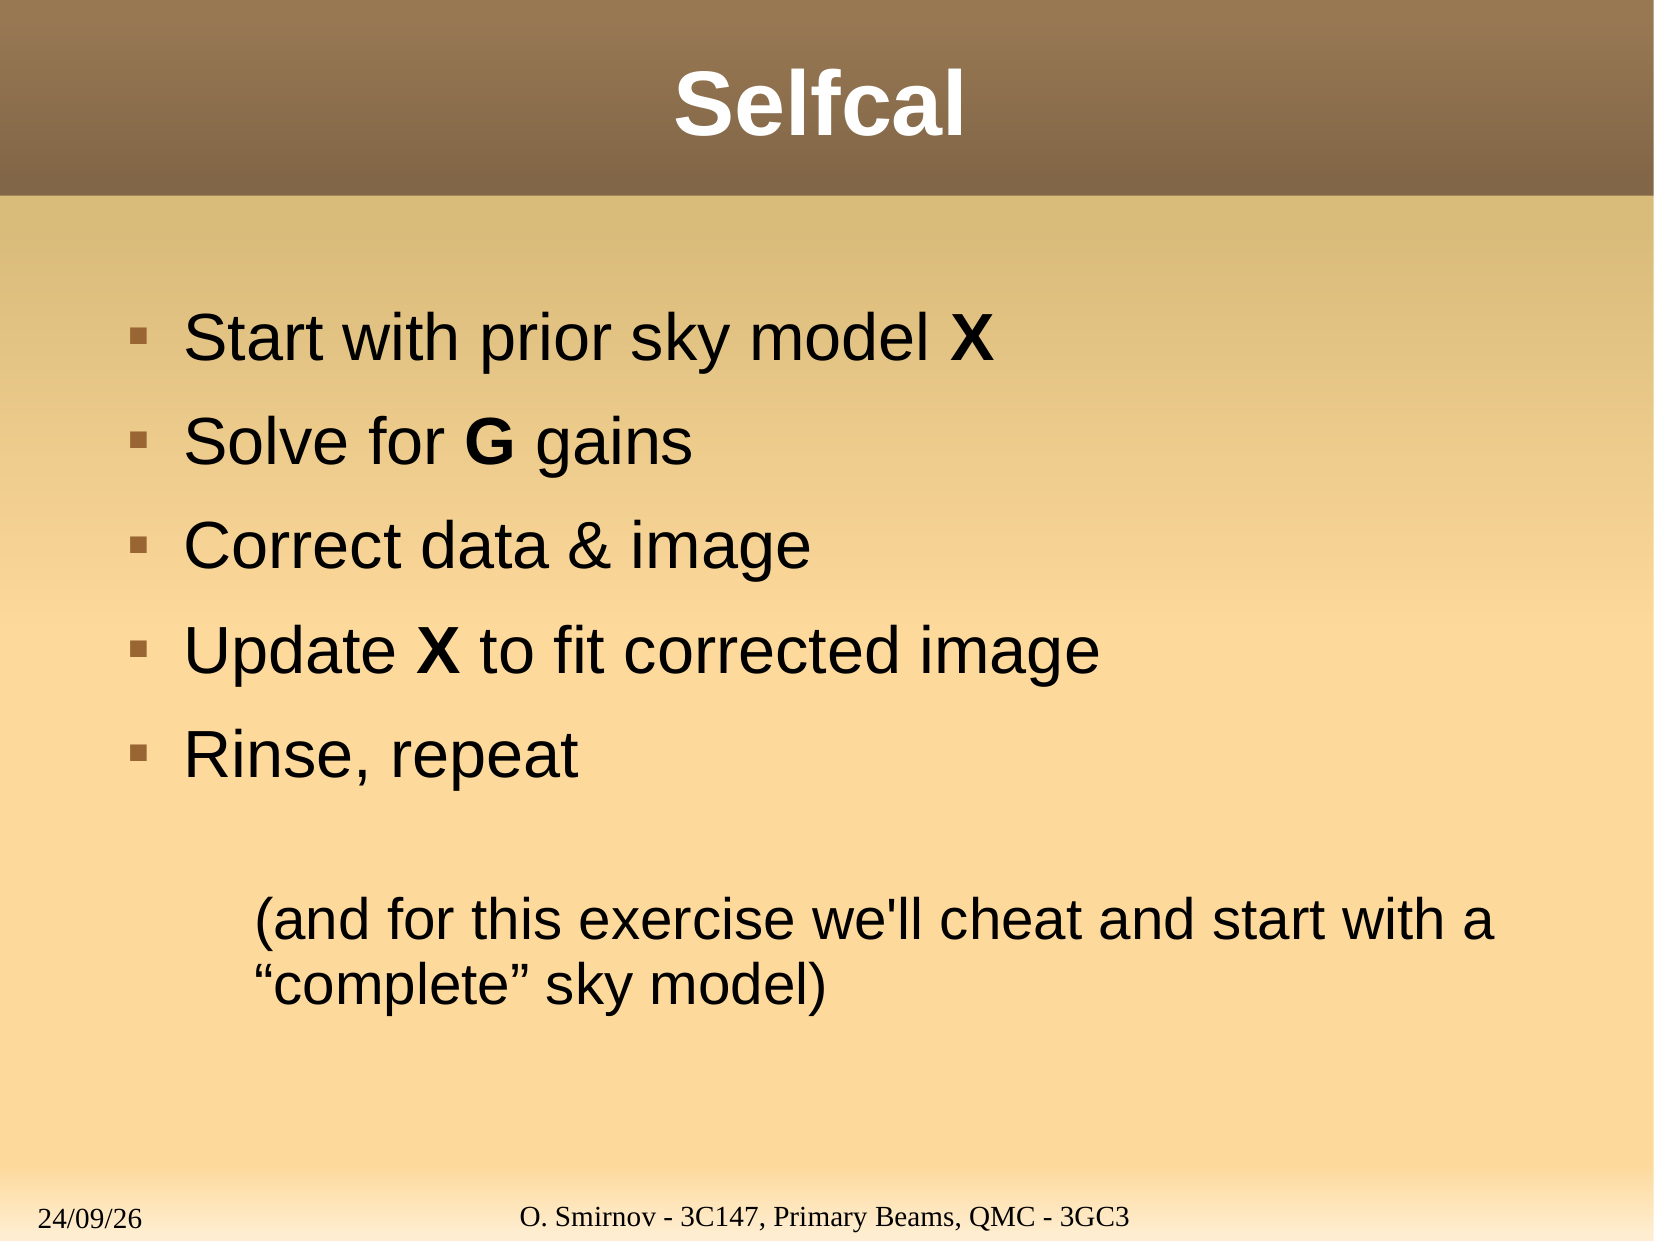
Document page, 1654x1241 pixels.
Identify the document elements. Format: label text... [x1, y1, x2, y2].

picture [0, 0, 1654, 1241]
list Start with prior sky model X Solve for G gains Correct data & image Update X to fit corrected image Rinse, repeat (and for this exercise we'll cheat and start with a “complete” sky model) [112, 300, 1601, 1119]
title Selfcal [76, 0, 1565, 208]
